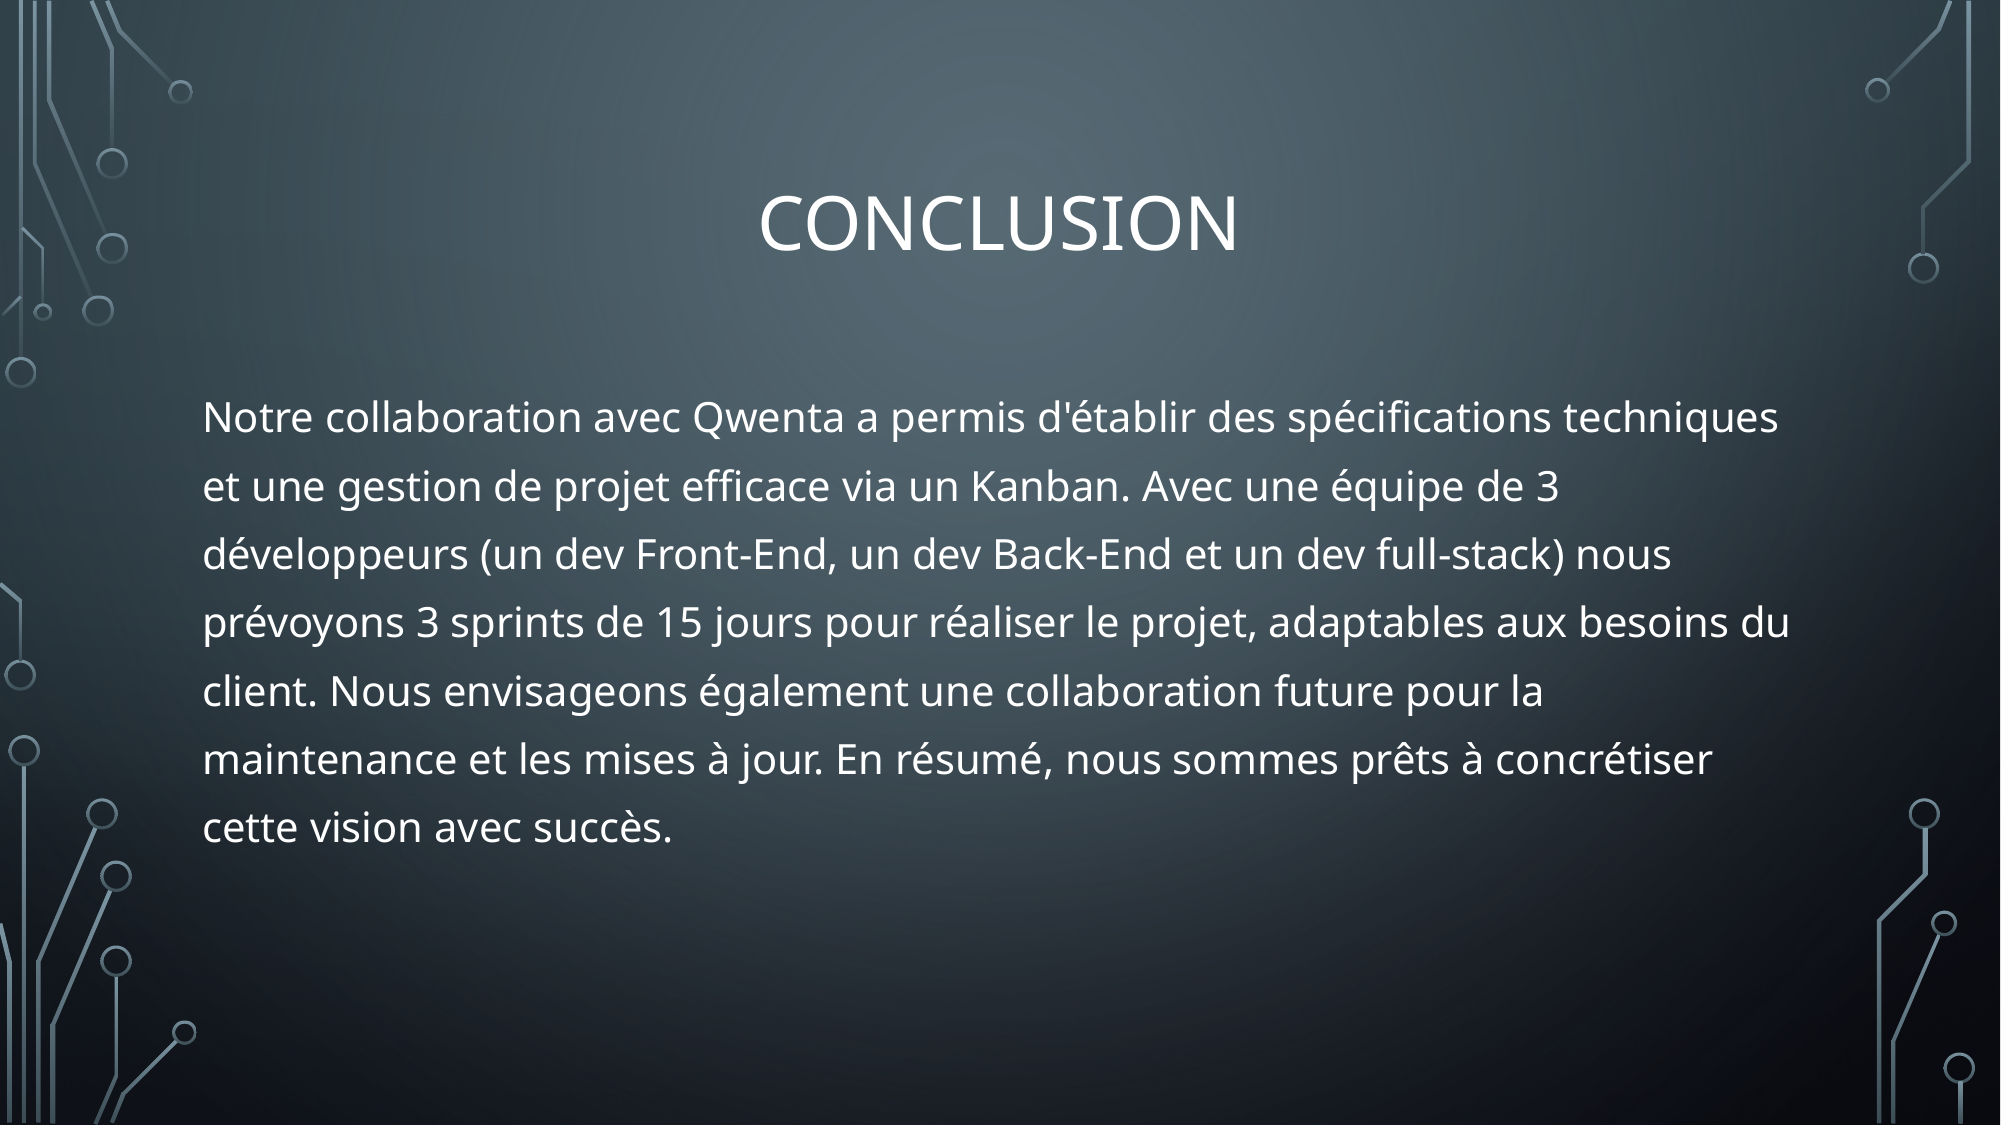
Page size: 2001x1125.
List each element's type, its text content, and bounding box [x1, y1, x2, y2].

title Conclusion [187, 101, 1813, 344]
list Notre collaboration avec Qwenta a permis d'établir des spécifications techniques et une gestion de projet efficace via un Kanban. Avec une équipe de 3 développeurs (un dev Front-End, un dev Back-End et un dev full-stack) nous prévoyons 3 sprints de 15 jours pour réaliser le projet, adaptables aux besoins du client. Nous envisageons également une collaboration future pour la maintenance et les mises à jour. En résumé, nous sommes prêts à concrétiser cette vision avec succès. [187, 369, 1813, 951]
